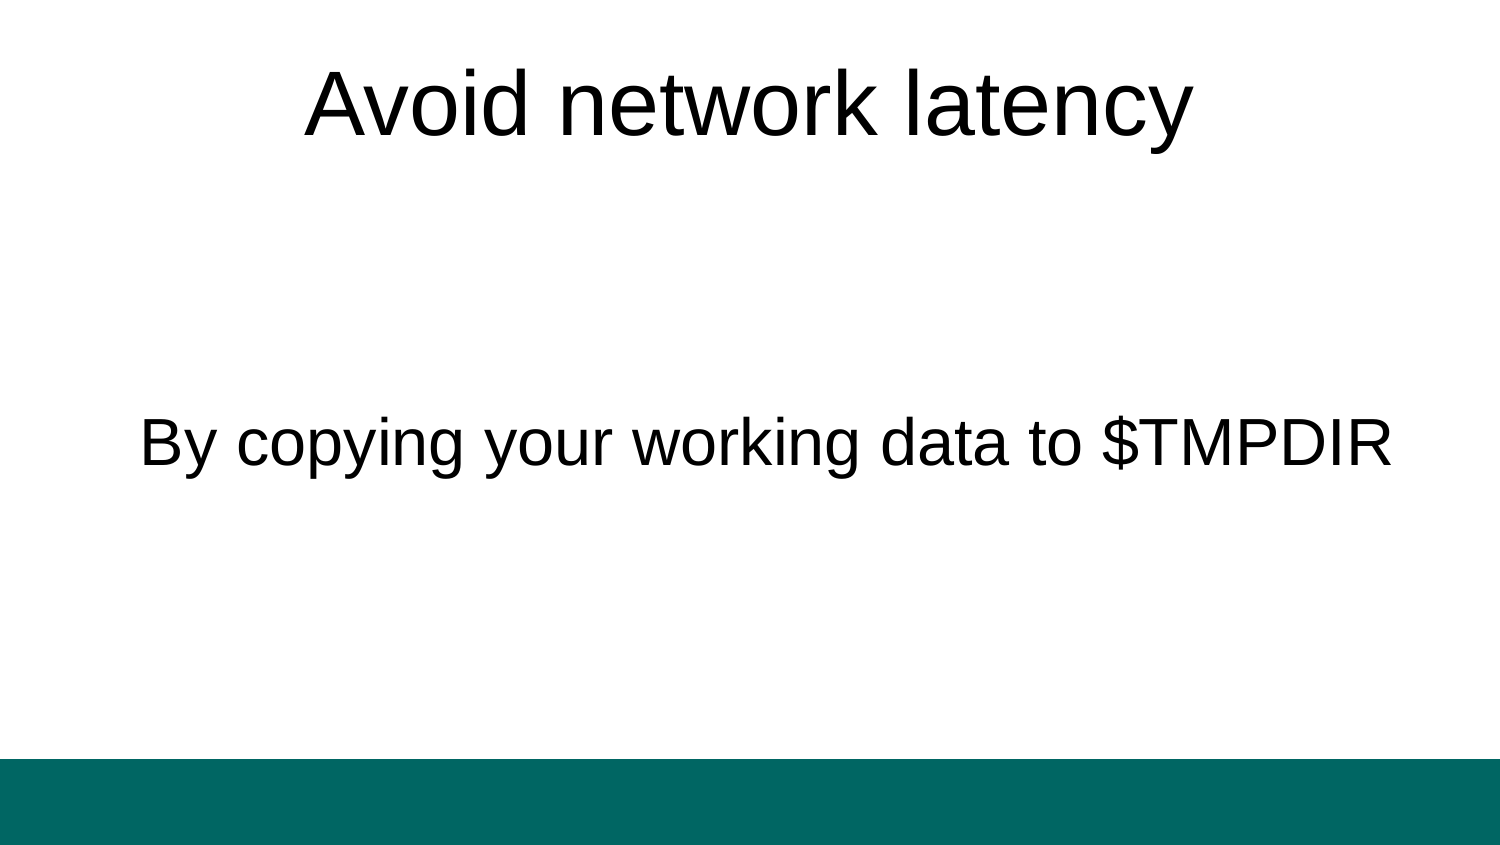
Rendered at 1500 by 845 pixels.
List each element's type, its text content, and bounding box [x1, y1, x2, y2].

title Avoid network latency [75, 33, 1425, 175]
subtitle By copying your working data to $TMPDIR [75, 197, 1425, 688]
